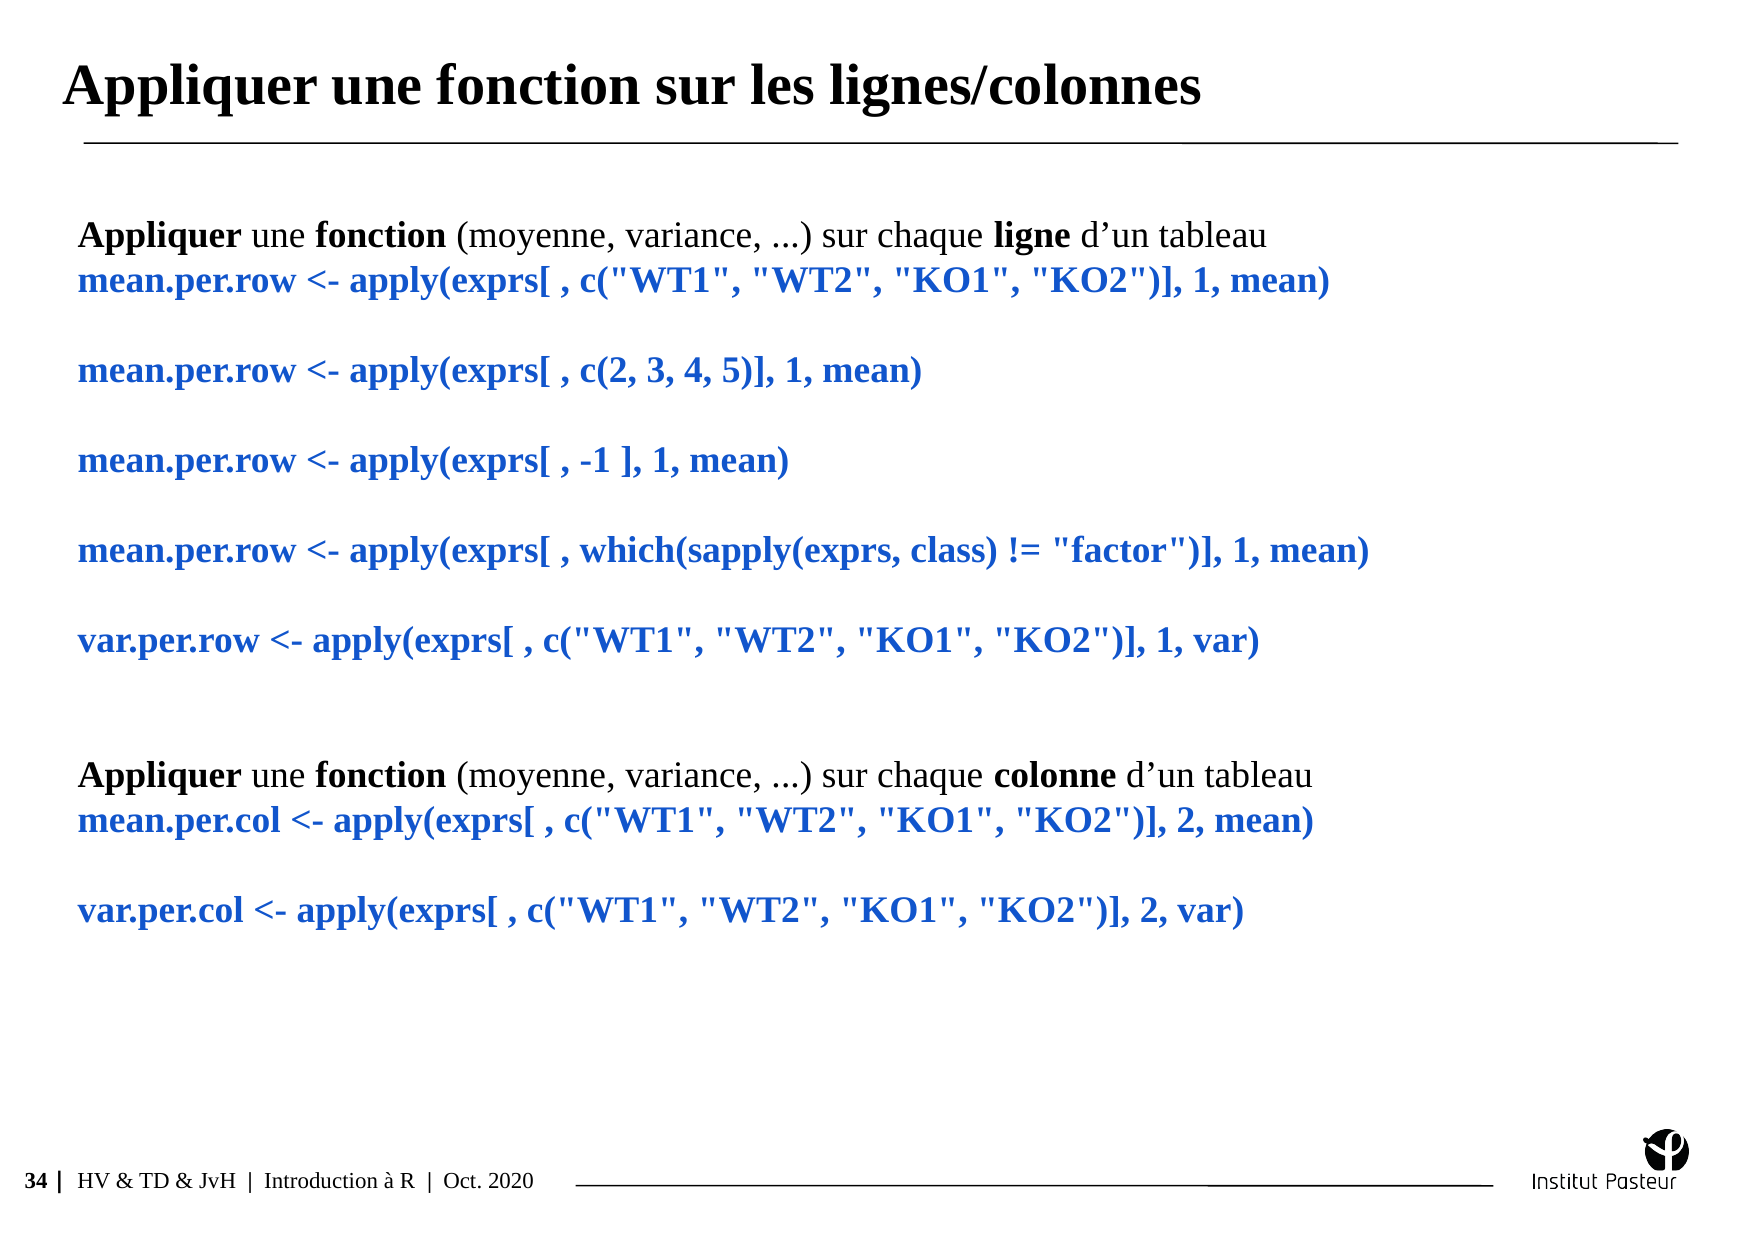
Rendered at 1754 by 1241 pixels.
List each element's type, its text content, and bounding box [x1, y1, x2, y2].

picture [1533, 1152, 1689, 1189]
list Appliquer une fonction (moyenne, variance, ...) sur chaque ligne d’un tableau mean.per.row <- apply(exprs[ , c("WT1", "WT2", "KO1", "KO2")], 1, mean) mean.per.row <- apply(exprs[ , c(2, 3, 4, 5)], 1, mean) mean.per.row <- apply(exprs[ , -1 ], 1, mean) mean.per.row <- apply(exprs[ , which(sapply(exprs, class) != "factor")], 1, mean) var.per.row <- apply(exprs[ , c("WT1", "WT2", "KO1", "KO2")], 1, var) Appliquer une fonction (moyenne, variance, ...) sur chaque colonne d’un tableau mean.per.col <- apply(exprs[ , c("WT1", "WT2", "KO1", "KO2")], 2, mean) var.per.col <- apply(exprs[ , c("WT1", "WT2", "KO1", "KO2")], 2, var) [62, 194, 1692, 1152]
text_box Appliquer une fonction sur les lignes/colonnes [62, 2, 1692, 160]
